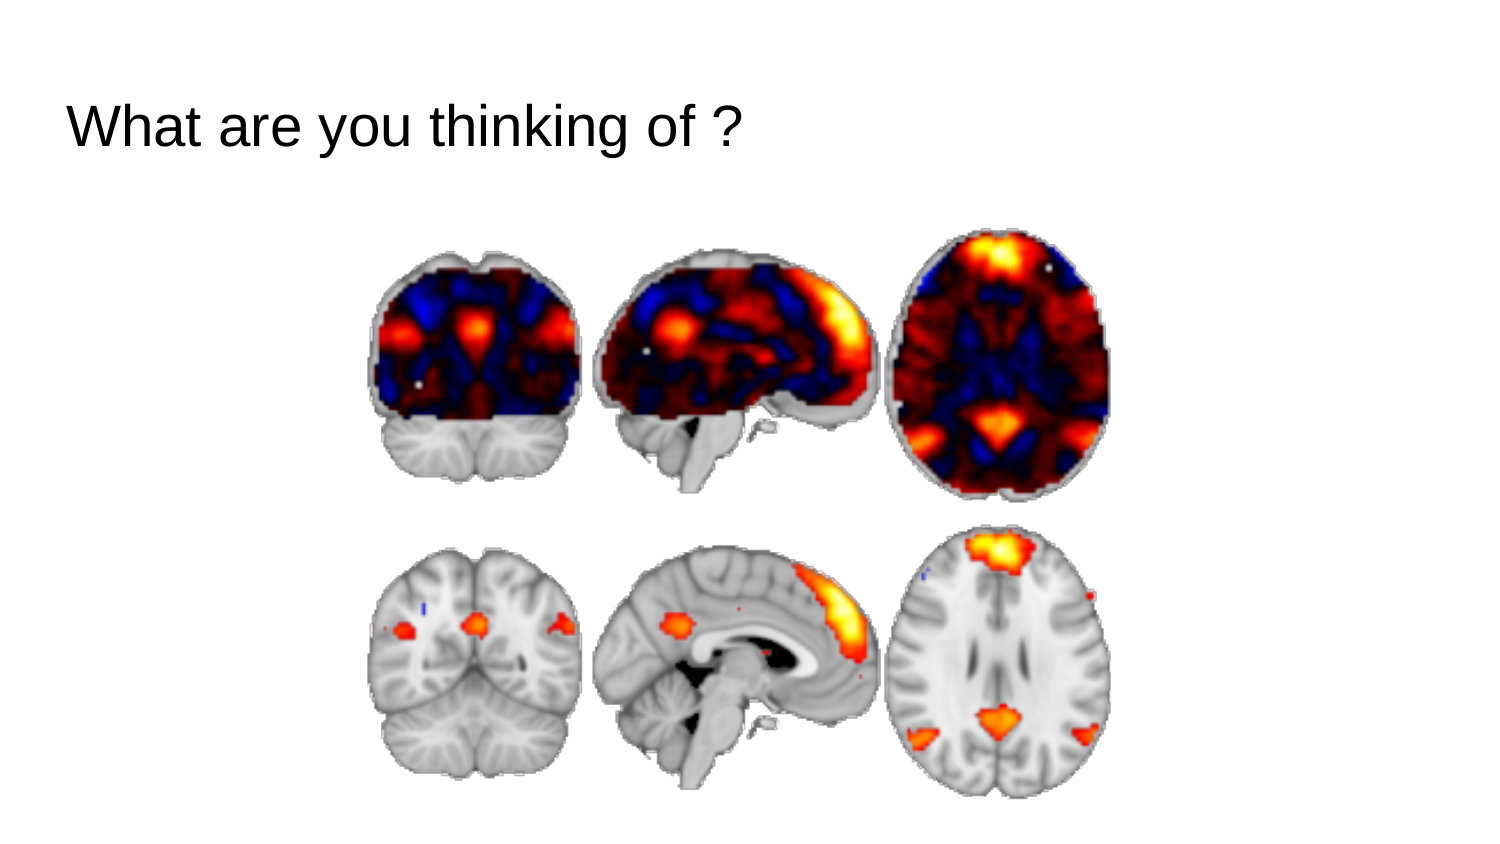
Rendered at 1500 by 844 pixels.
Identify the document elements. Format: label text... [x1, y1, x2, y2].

picture [357, 220, 1113, 813]
title What are you thinking of ? [51, 72, 1449, 167]
